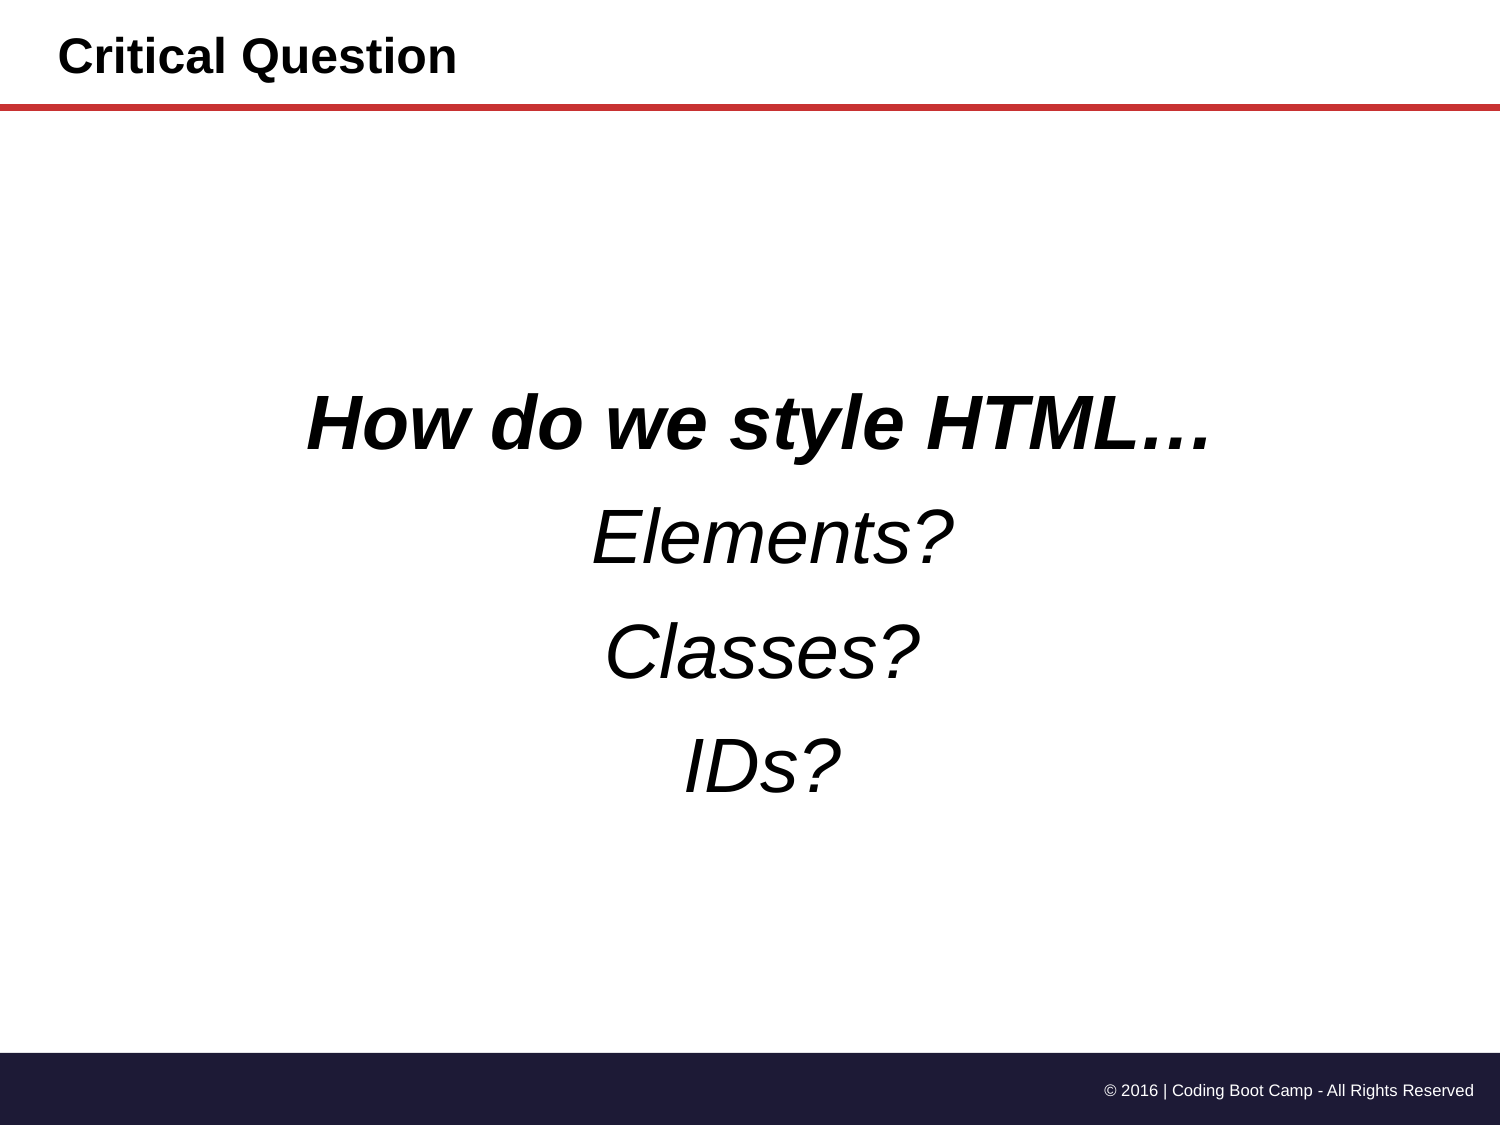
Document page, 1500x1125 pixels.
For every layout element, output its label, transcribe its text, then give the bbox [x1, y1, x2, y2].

title Critical Question [50, 0, 948, 108]
text_box How do we style HTML… Elements? Classes? IDs? [75, 287, 1450, 911]
